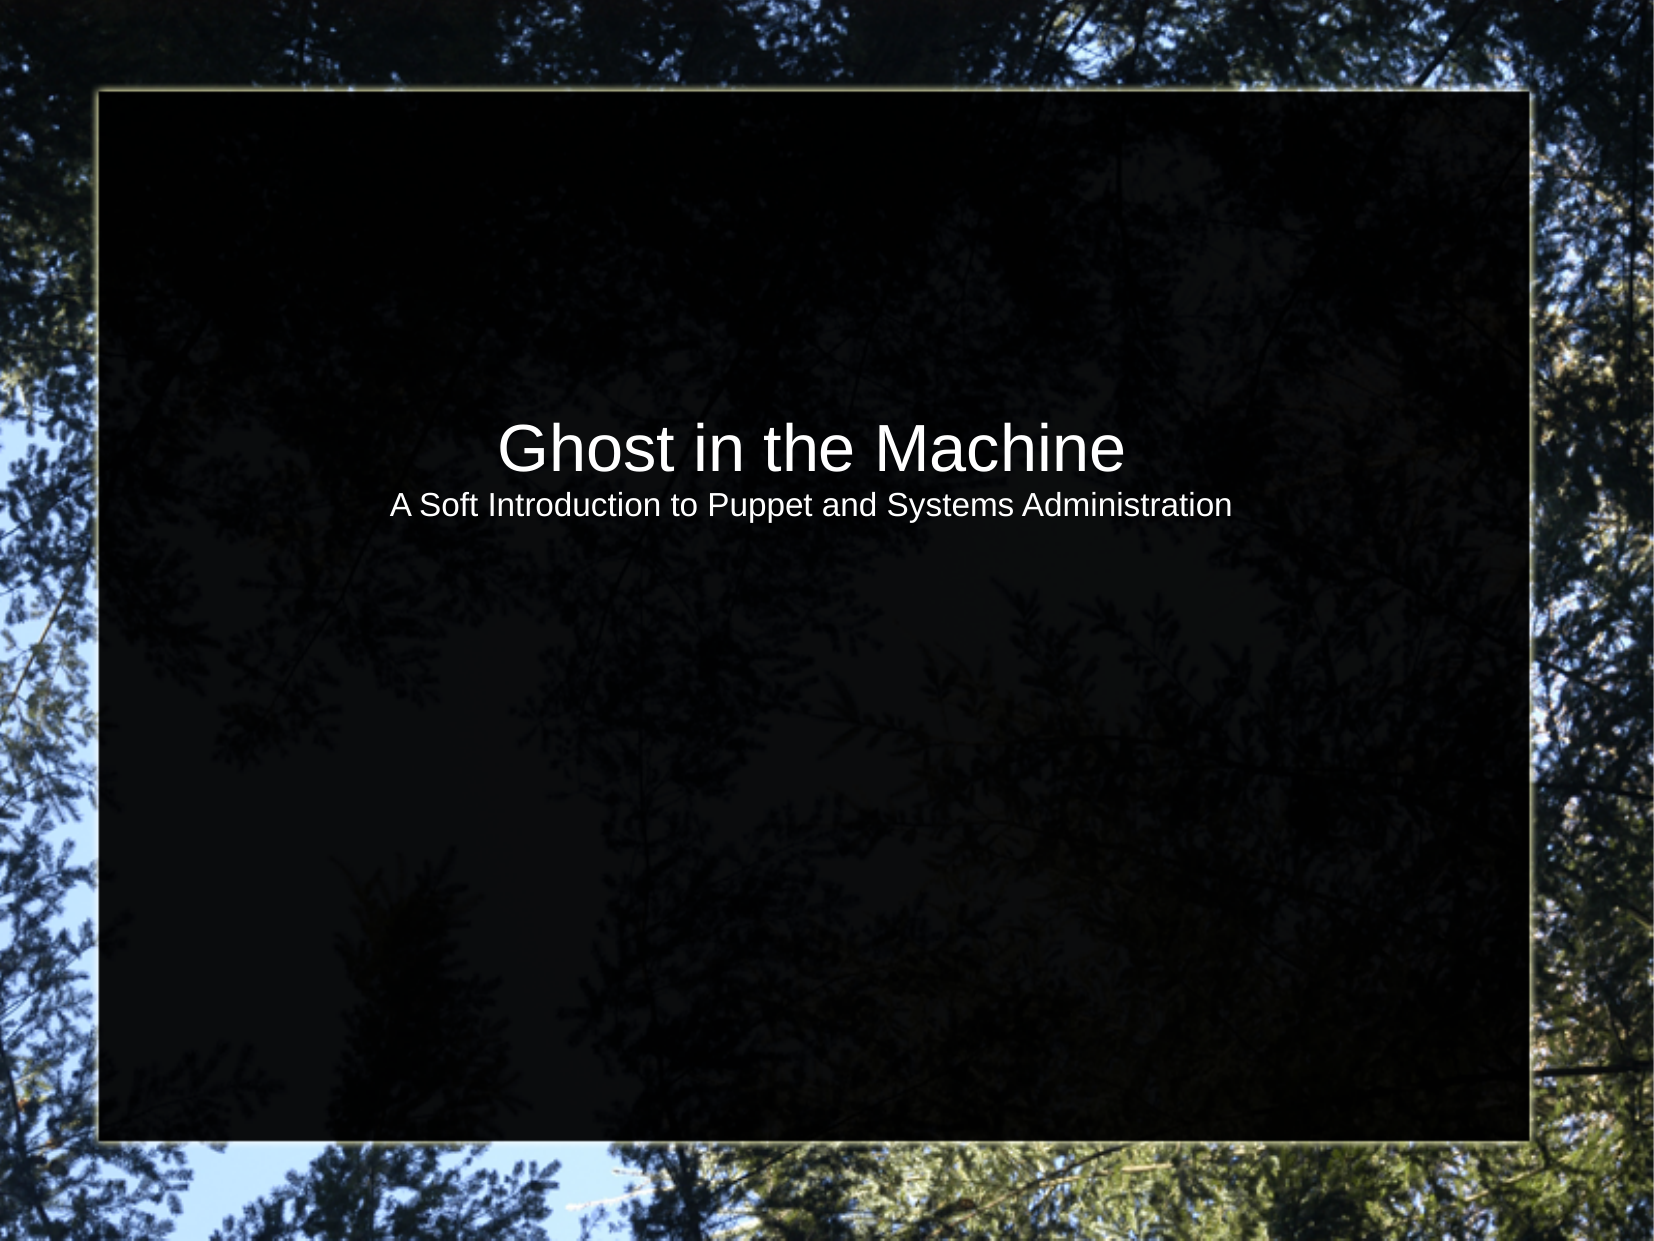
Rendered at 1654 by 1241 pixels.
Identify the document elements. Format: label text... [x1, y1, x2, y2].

subtitle Ghost in the Machine A Soft Introduction to Puppet and Systems Administration [88, 77, 1536, 857]
picture [0, 0, 1654, 1241]
